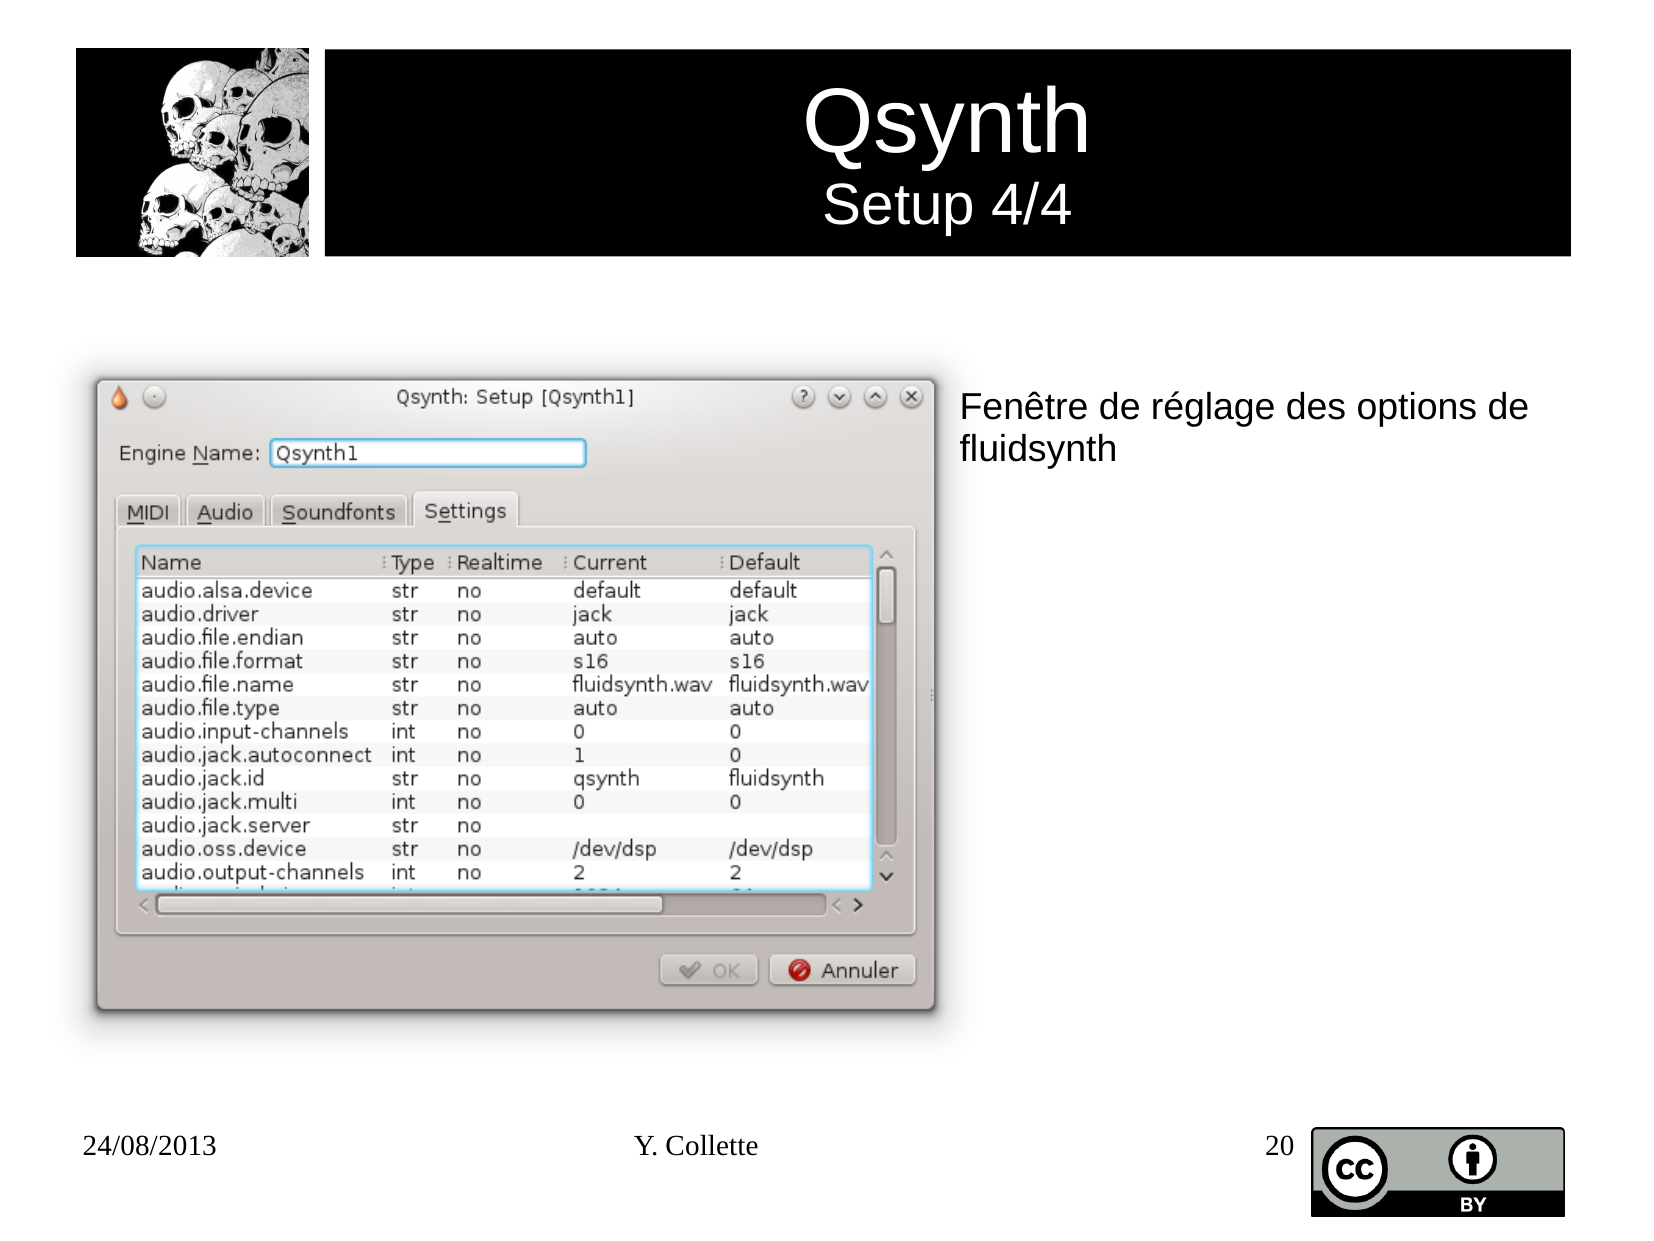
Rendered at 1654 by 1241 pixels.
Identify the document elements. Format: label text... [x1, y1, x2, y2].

picture [1311, 1127, 1565, 1217]
picture [35, 318, 997, 1072]
picture [76, 48, 309, 257]
title Qsynth Setup 4/4 [324, 49, 1571, 257]
text_box Fenêtre de réglage des options de fluidsynth [944, 377, 1630, 477]
